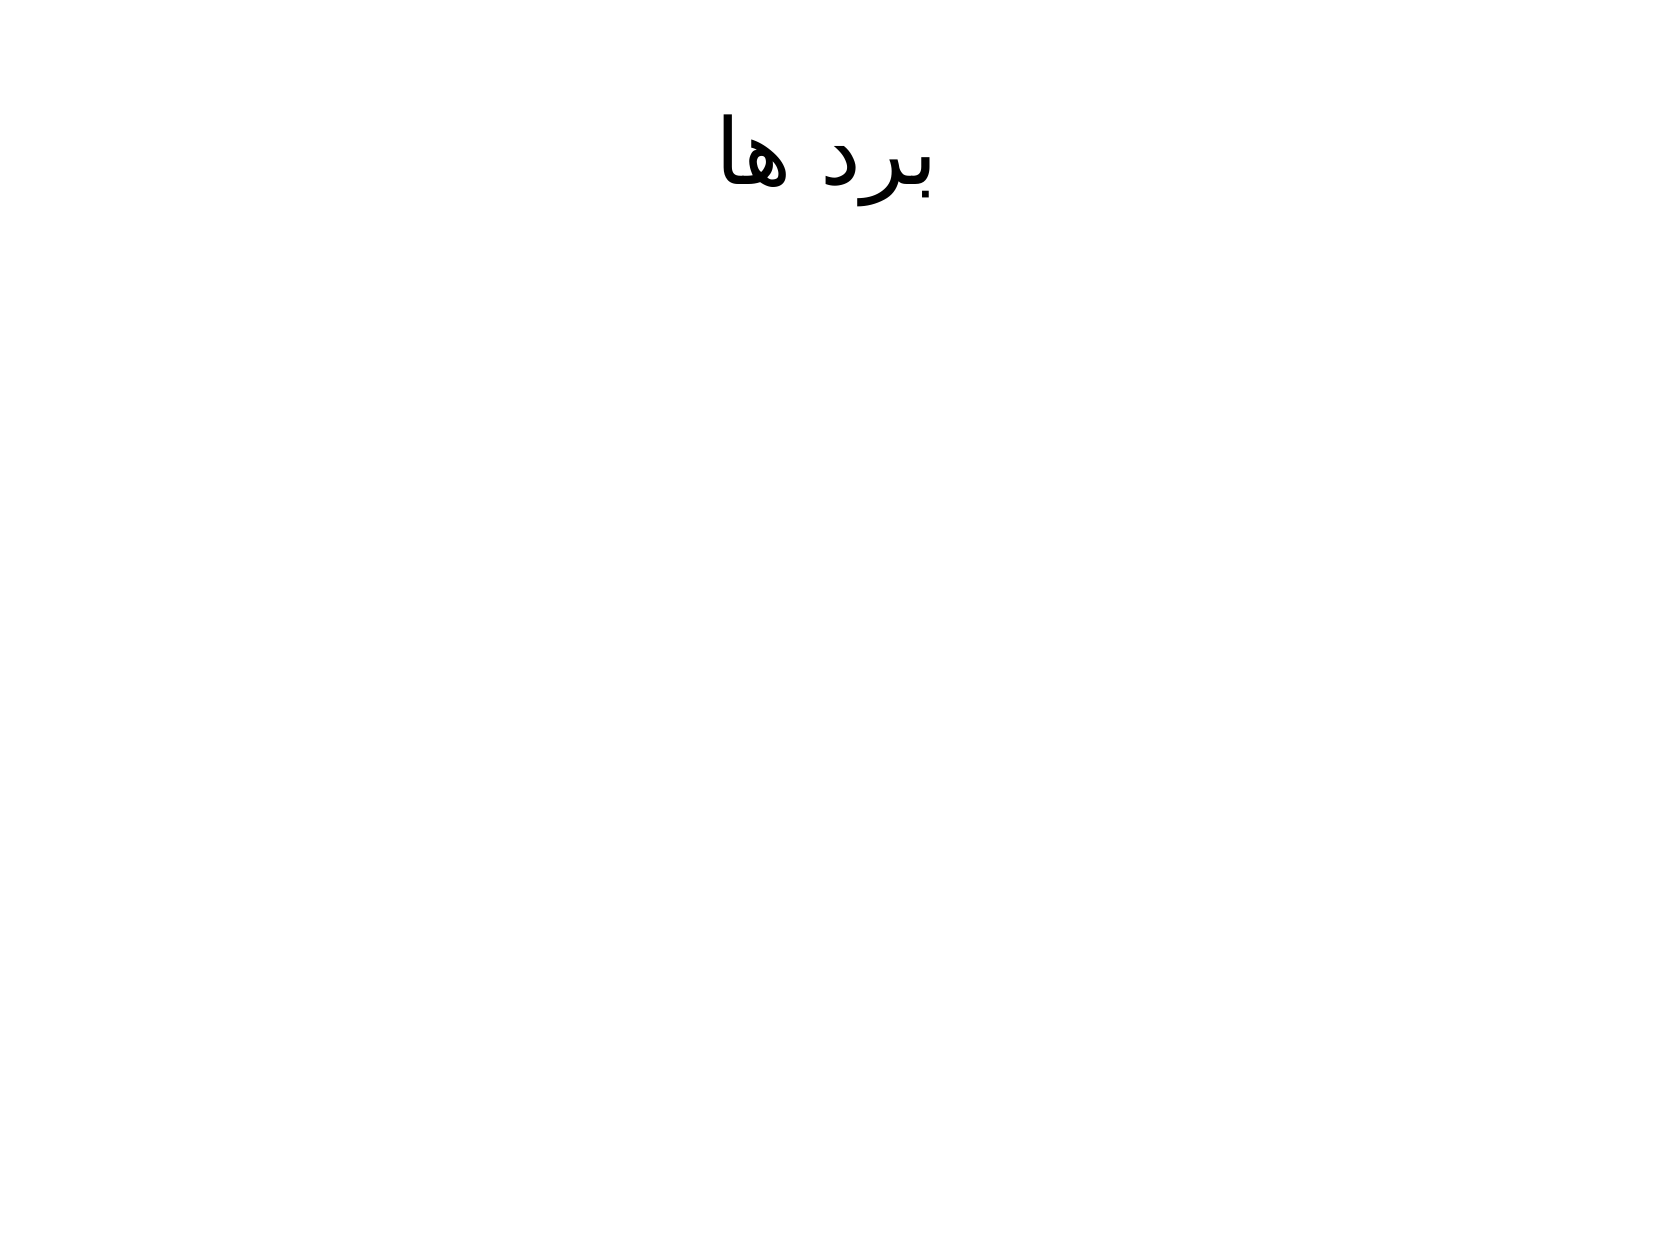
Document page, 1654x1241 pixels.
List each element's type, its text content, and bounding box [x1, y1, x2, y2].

title برد ها [82, 49, 1571, 257]
